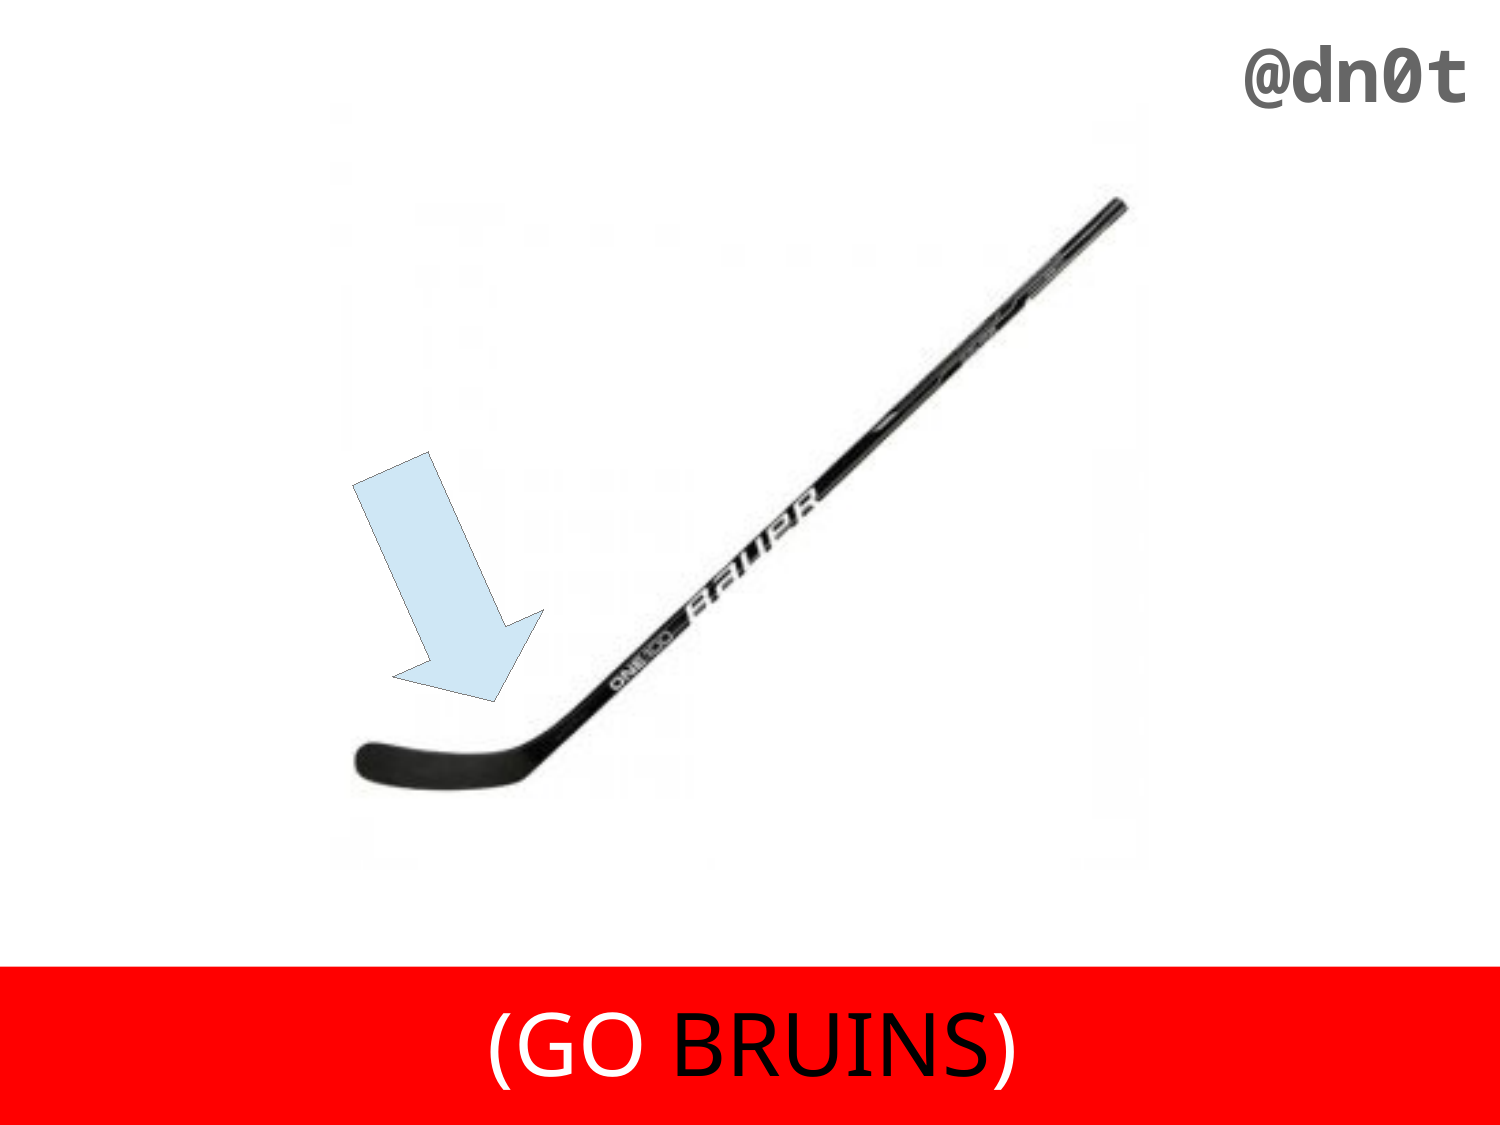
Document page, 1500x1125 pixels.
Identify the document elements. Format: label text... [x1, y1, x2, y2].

list (GO BRUINS) [28, 974, 1478, 1111]
picture [330, 103, 1149, 871]
text_box [352, 451, 544, 702]
